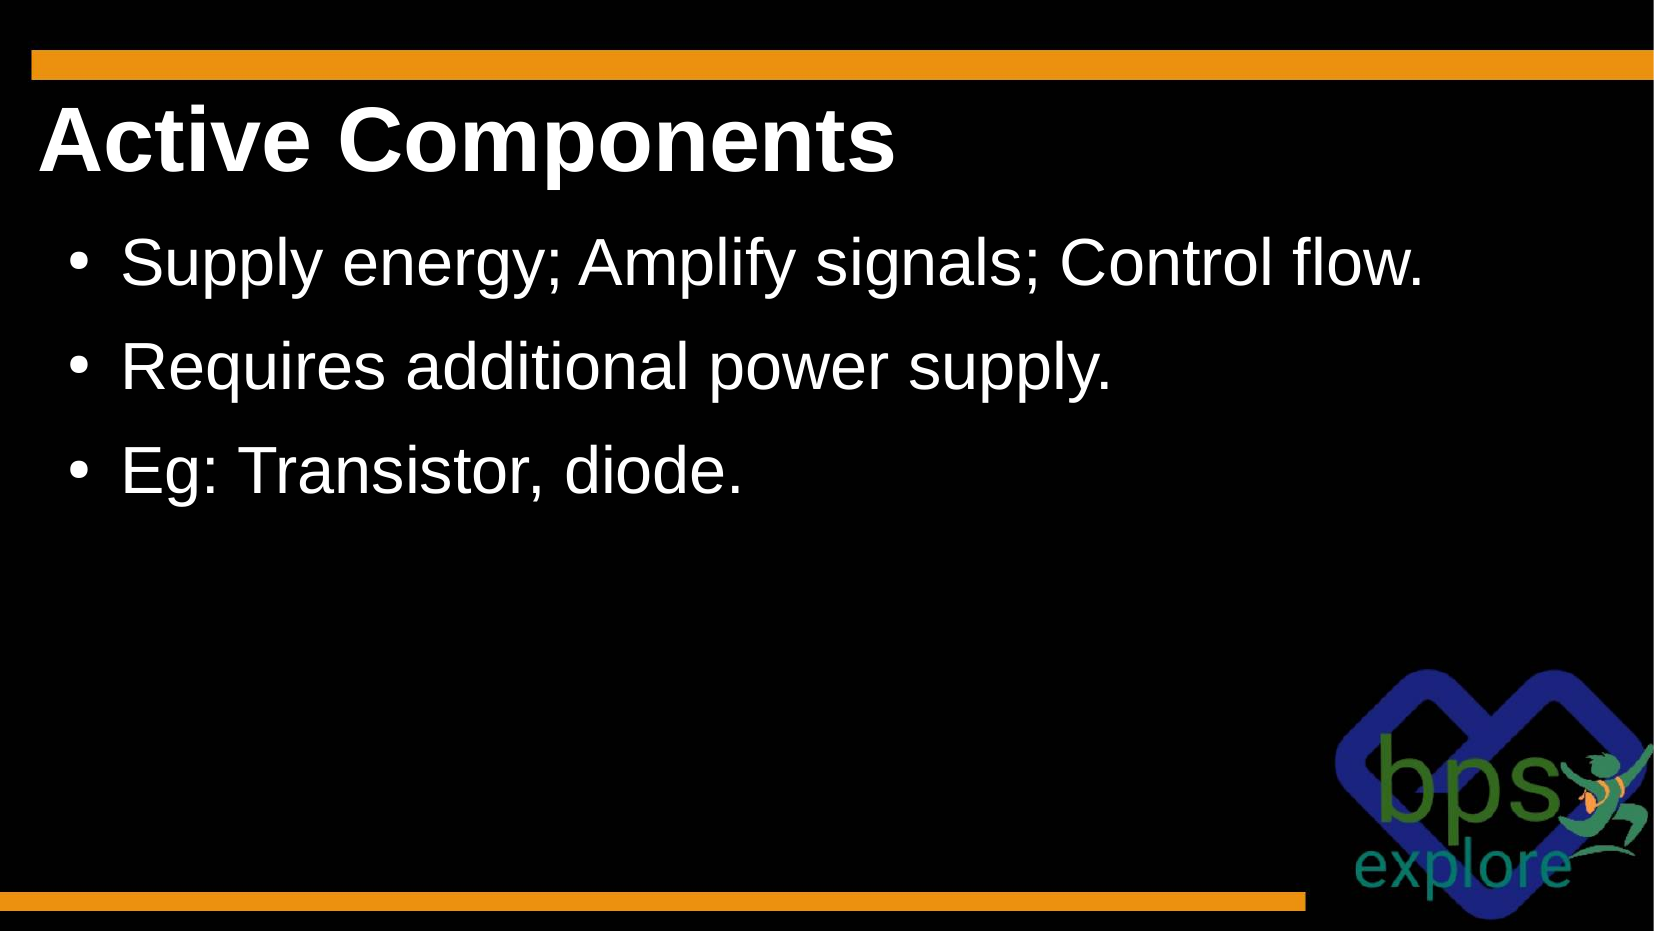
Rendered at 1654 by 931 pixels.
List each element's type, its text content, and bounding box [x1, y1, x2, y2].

picture [0, 0, 1654, 931]
title Active Components [37, 62, 1526, 218]
list Supply energy; Amplify signals; Control flow. Requires additional power supply. Eg: Transistor, diode. [49, 225, 1538, 765]
